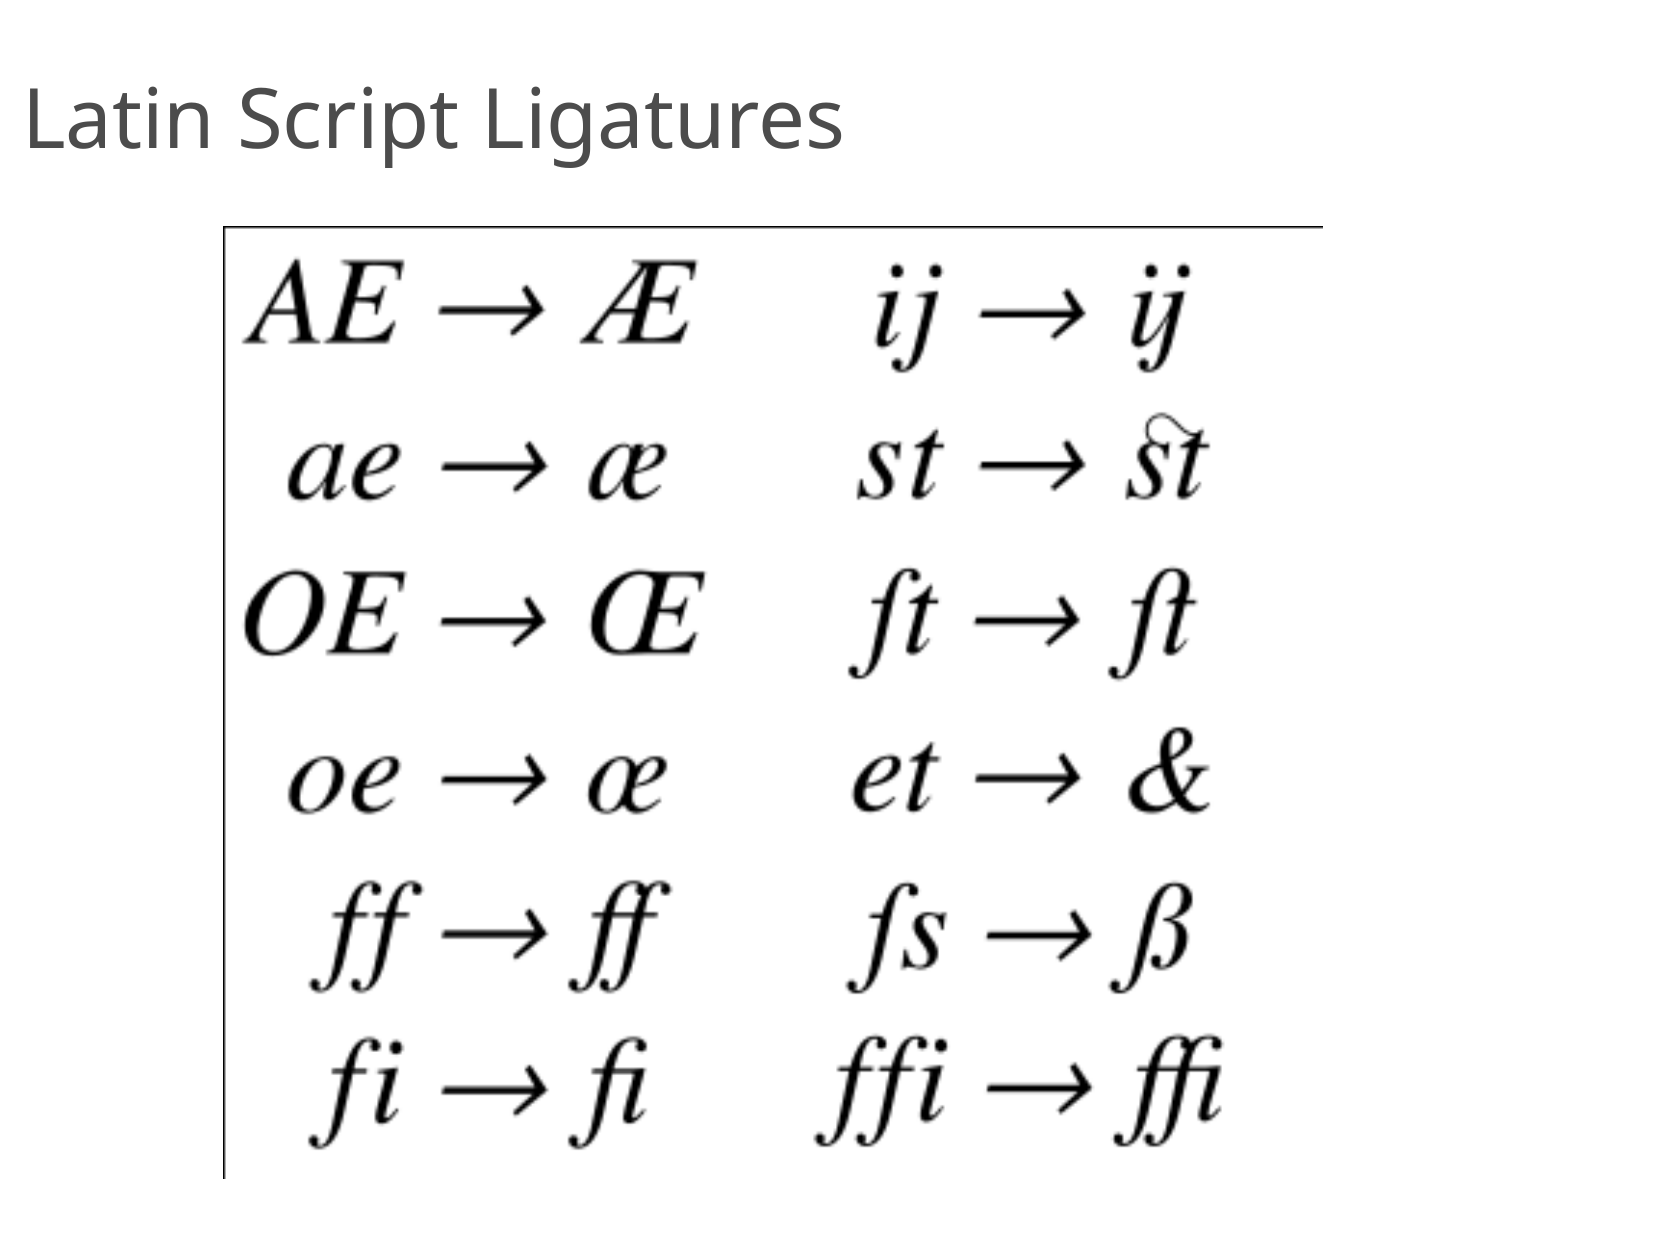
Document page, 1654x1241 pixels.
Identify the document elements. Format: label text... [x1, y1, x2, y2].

picture [223, 226, 1323, 1179]
title Latin Script Ligatures [22, 26, 1654, 205]
